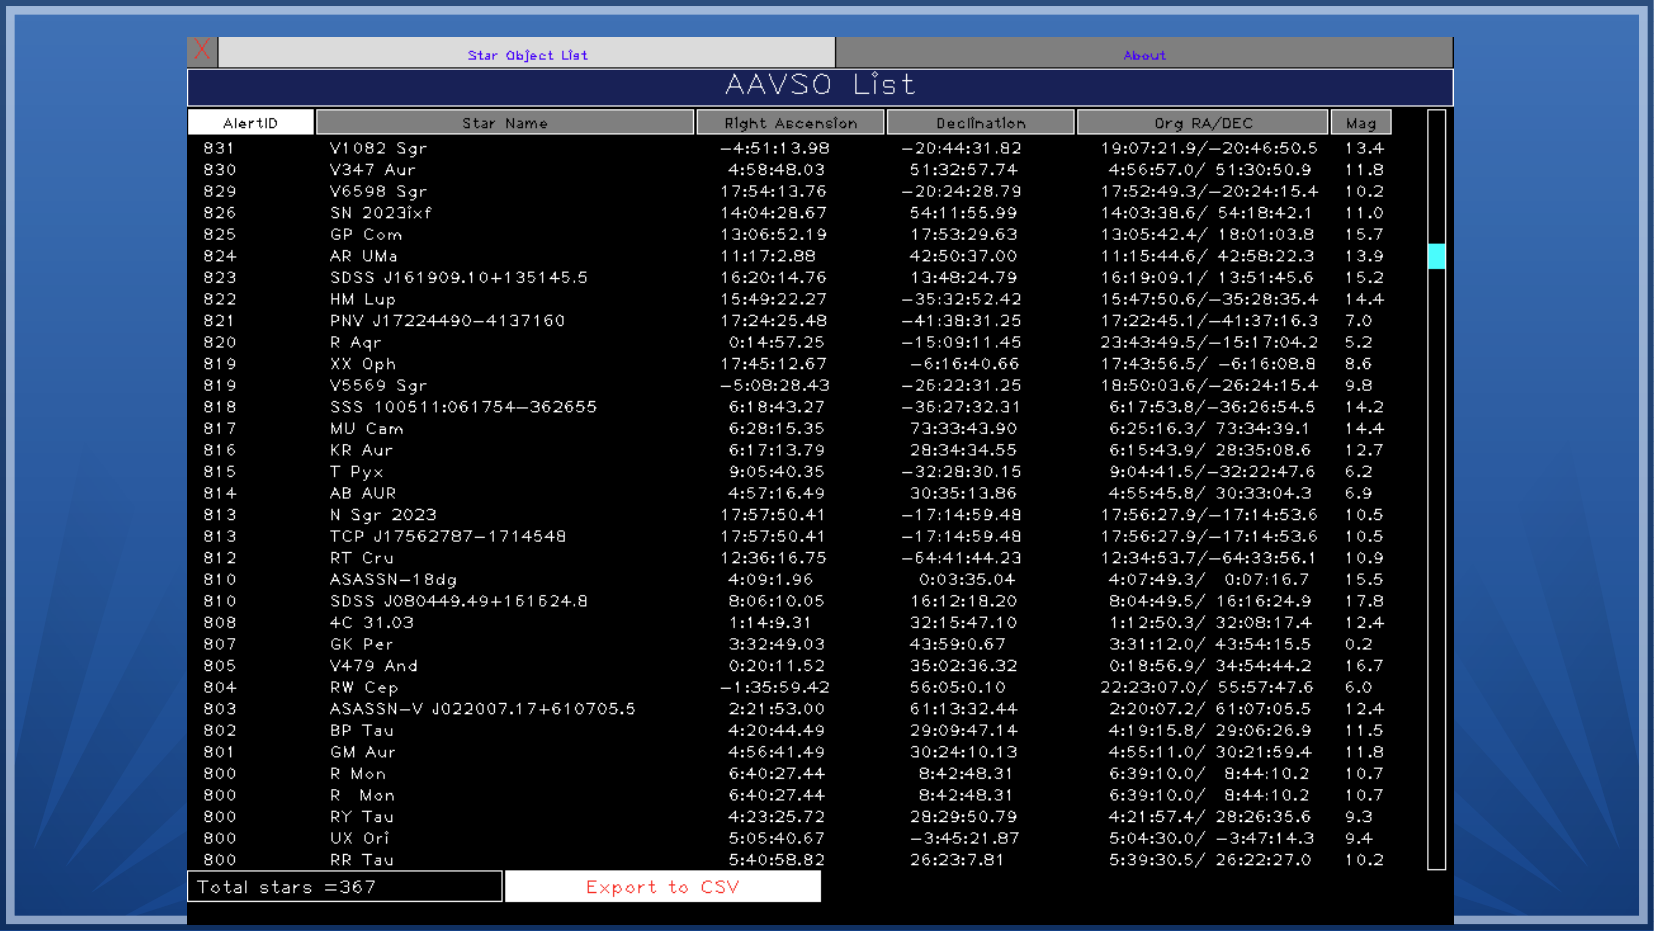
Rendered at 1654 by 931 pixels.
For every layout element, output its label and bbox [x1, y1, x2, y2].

picture [187, 37, 1454, 925]
